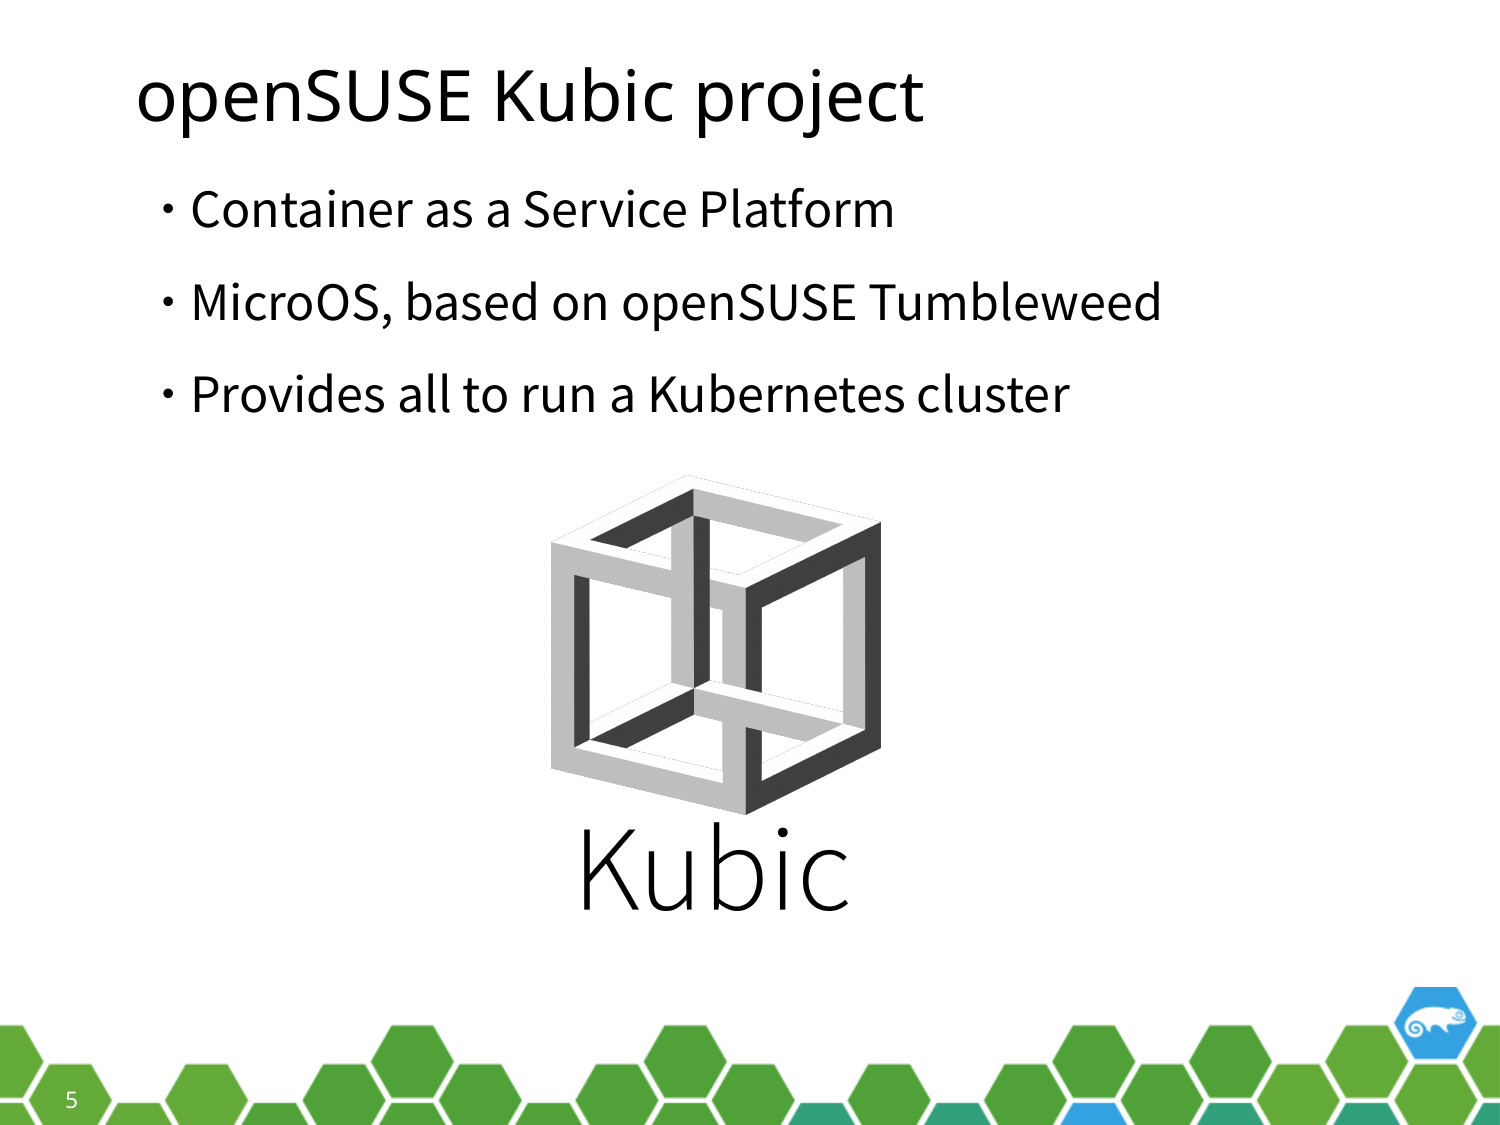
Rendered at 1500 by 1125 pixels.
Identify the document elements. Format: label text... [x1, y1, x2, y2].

title openSUSE Kubic project [135, 12, 1372, 175]
picture [551, 475, 881, 911]
picture [0, 987, 1500, 1125]
list Container as a Service Platform MicroOS, based on openSUSE Tumbleweed Provides all to run a Kubernetes cluster [162, 174, 1399, 827]
